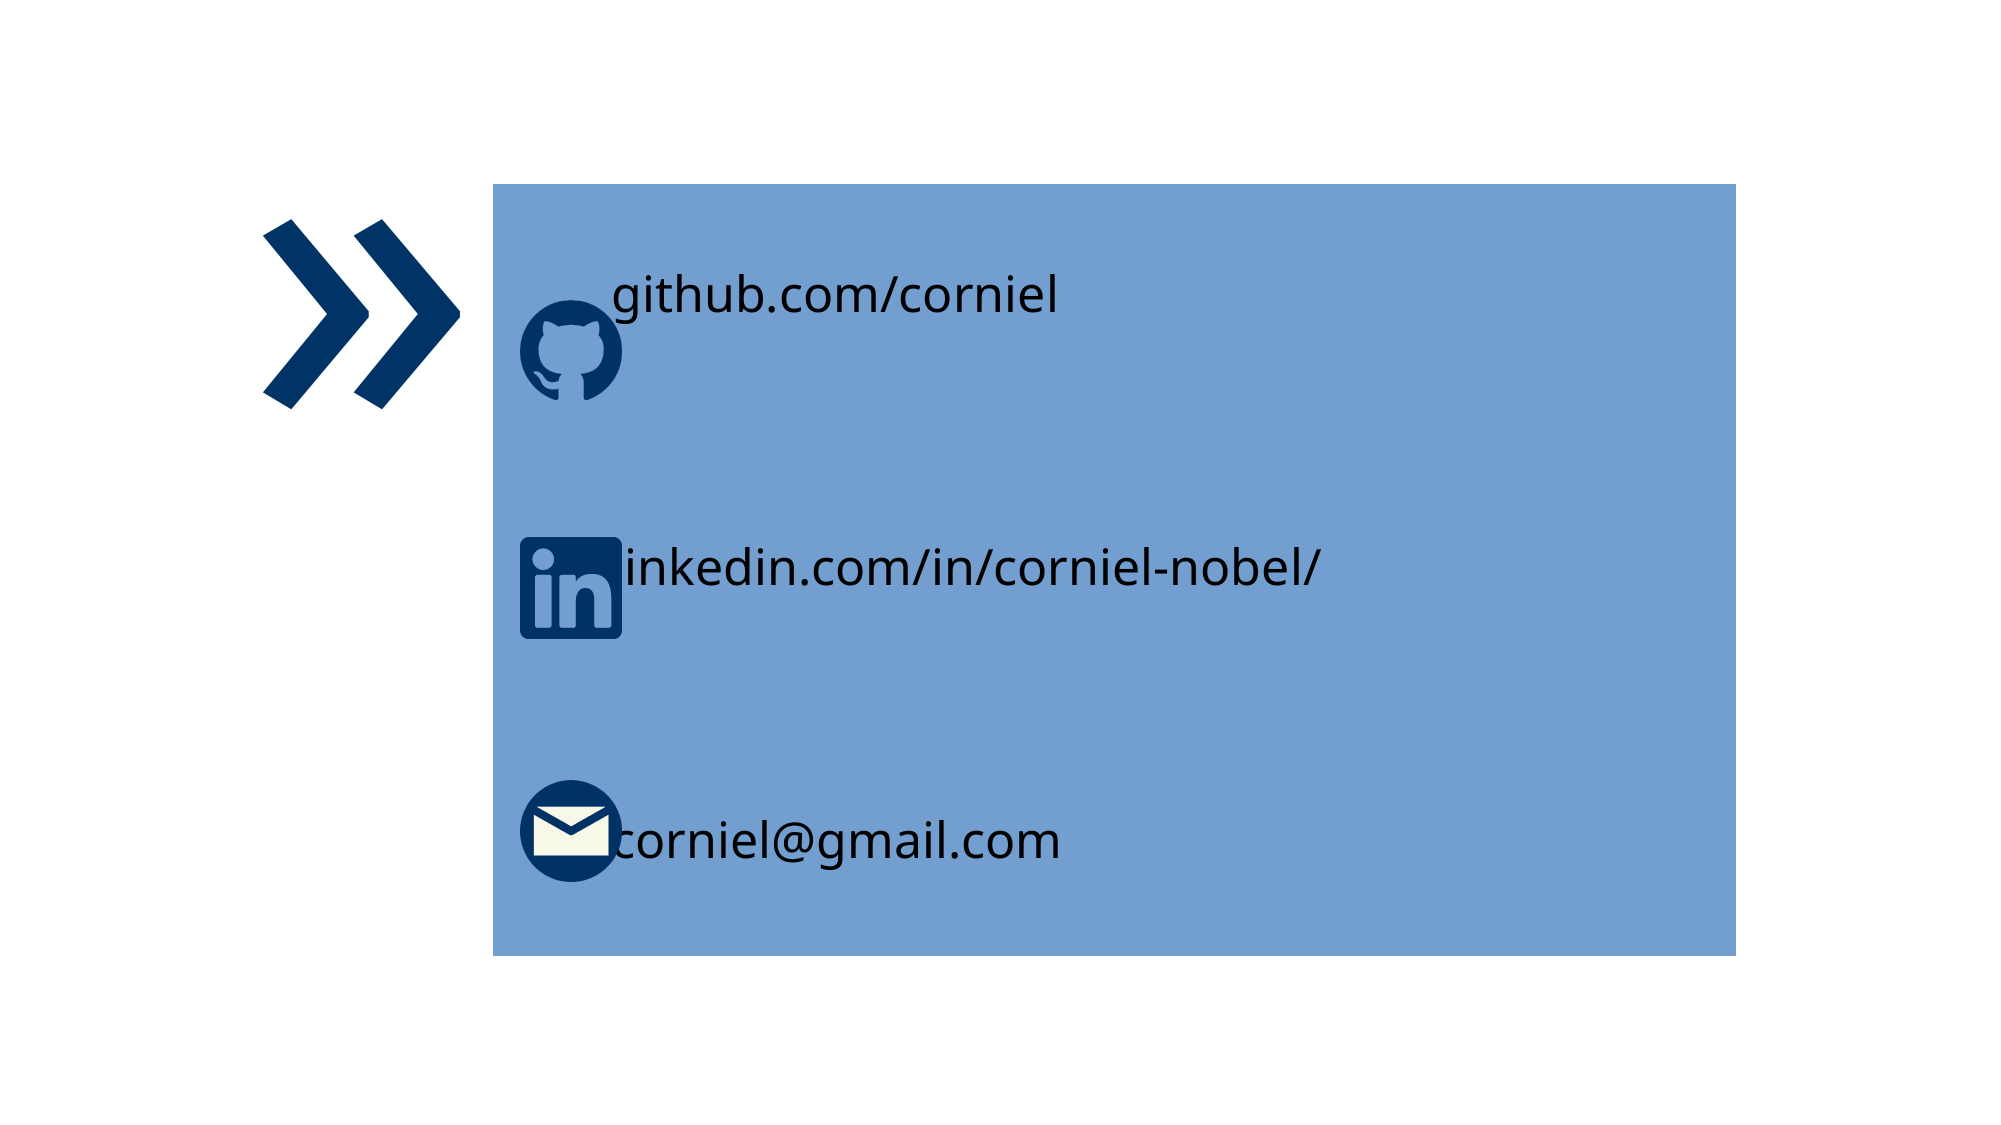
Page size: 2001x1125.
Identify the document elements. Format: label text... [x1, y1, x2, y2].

picture [520, 299, 622, 401]
text_box » [230, 0, 521, 576]
picture [520, 537, 622, 639]
picture [520, 780, 622, 882]
table_header github.com/corniel linkedin.com/in/corniel-nobel/ corniel@gmail.com [493, 184, 1736, 956]
